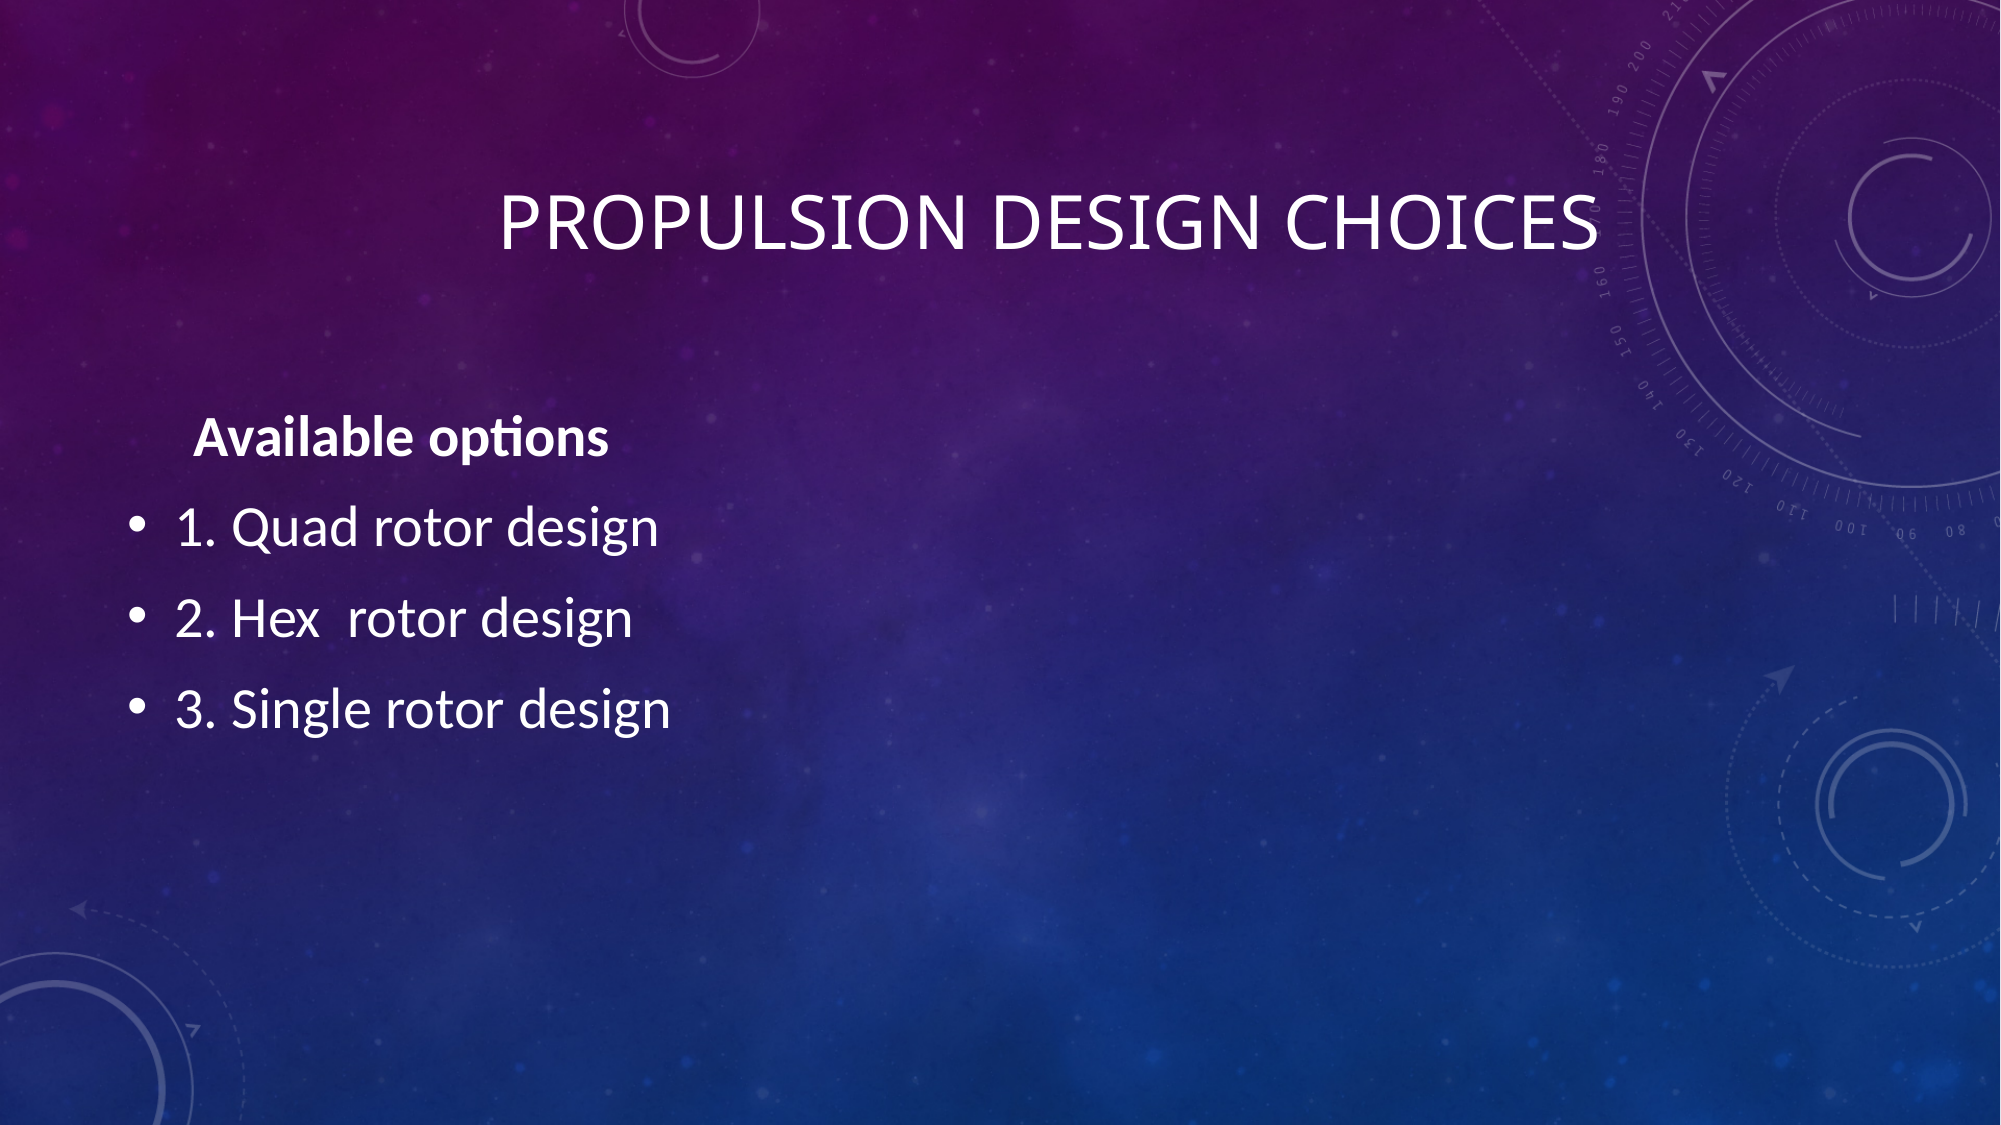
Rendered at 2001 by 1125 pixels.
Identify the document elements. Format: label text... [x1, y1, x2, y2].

list Available options 1. Quad rotor design 2. Hex rotor design 3. Single rotor design [112, 351, 1775, 787]
title PROPULSION DESIGN CHOICES [112, 99, 1775, 339]
picture [0, 0, 2001, 1125]
